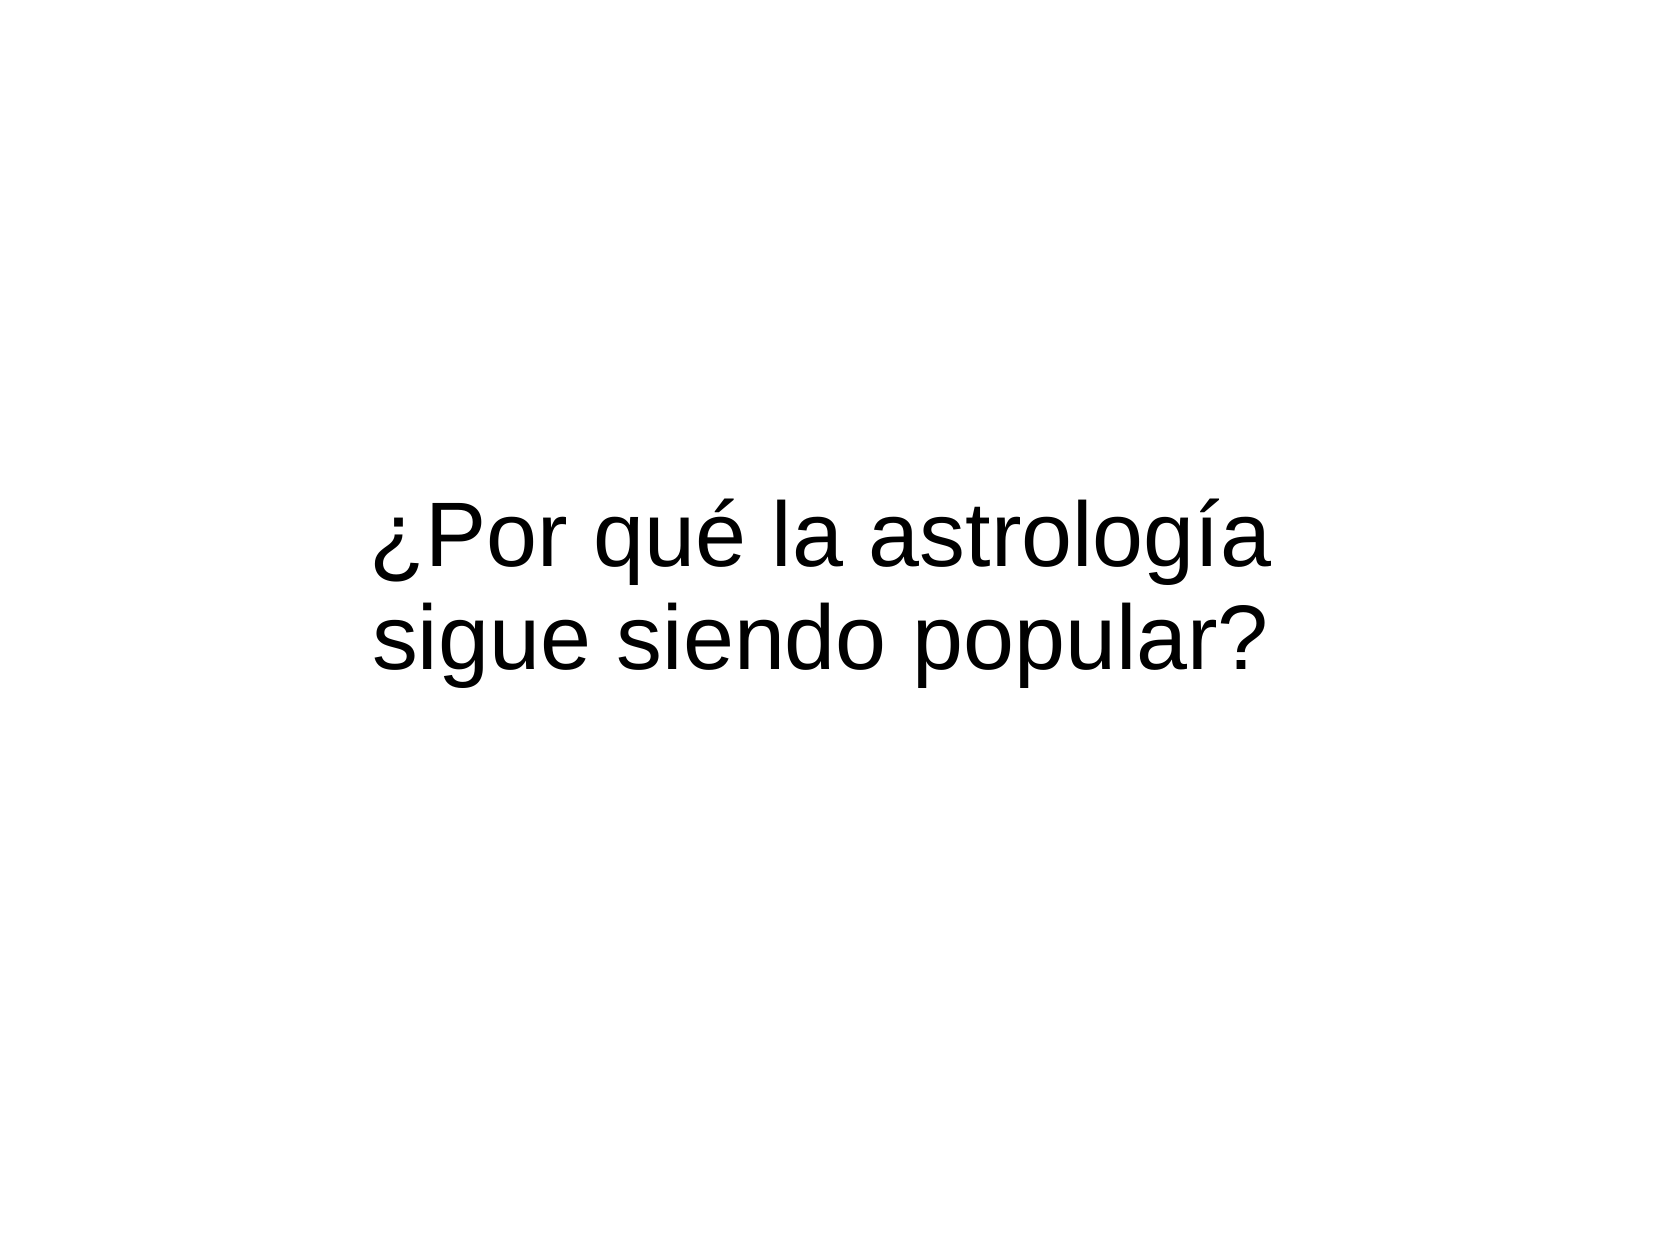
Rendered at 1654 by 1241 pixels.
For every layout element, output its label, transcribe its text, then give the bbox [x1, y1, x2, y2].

title ¿Por qué la astrología sigue siendo popular? [315, 482, 1328, 691]
